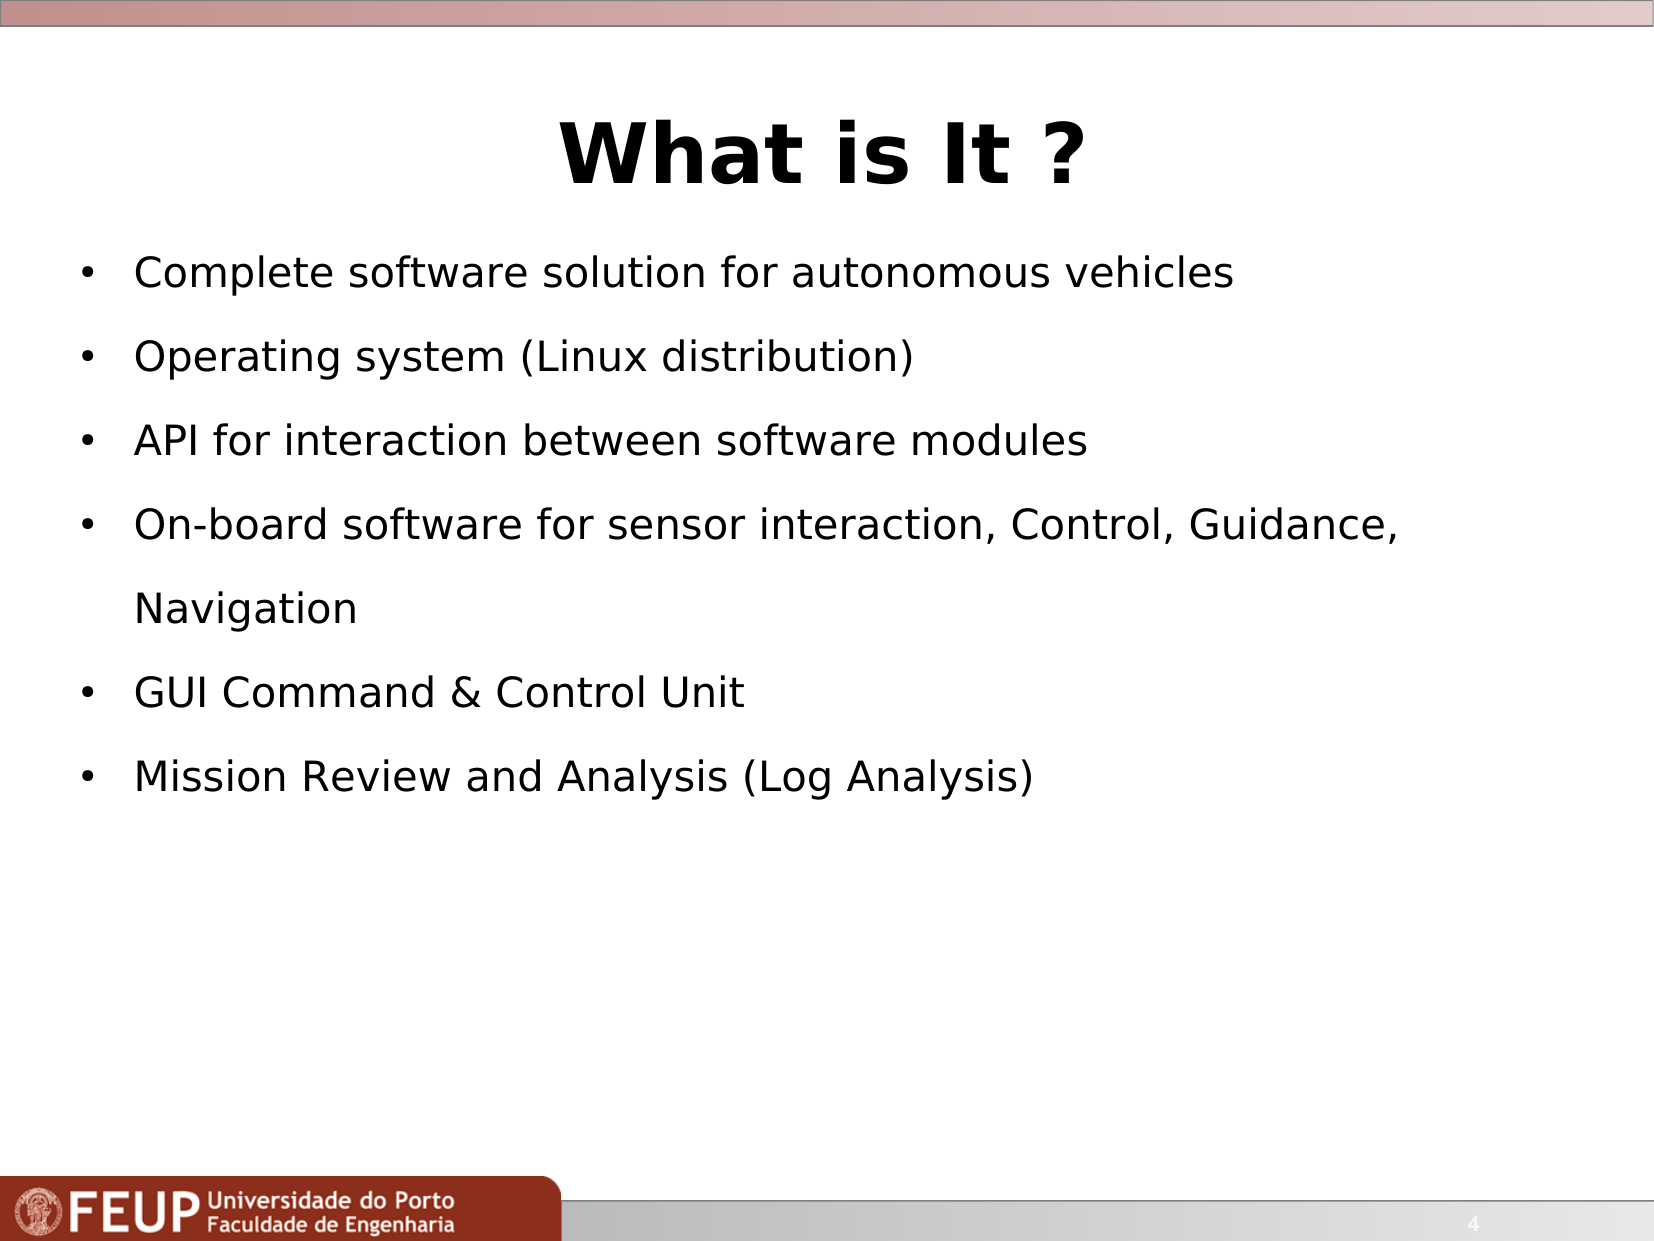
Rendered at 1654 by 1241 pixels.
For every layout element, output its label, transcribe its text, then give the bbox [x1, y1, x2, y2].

list Complete software solution for autonomous vehicles Operating system (Linux distribution) API for interaction between software modules On-board software for sensor interaction, Control, Guidance, Navigation GUI Command & Control Unit Mission Review and Analysis (Log Analysis) [62, 248, 1589, 1070]
picture [0, 1176, 561, 1241]
title What is It ? [64, 70, 1582, 239]
